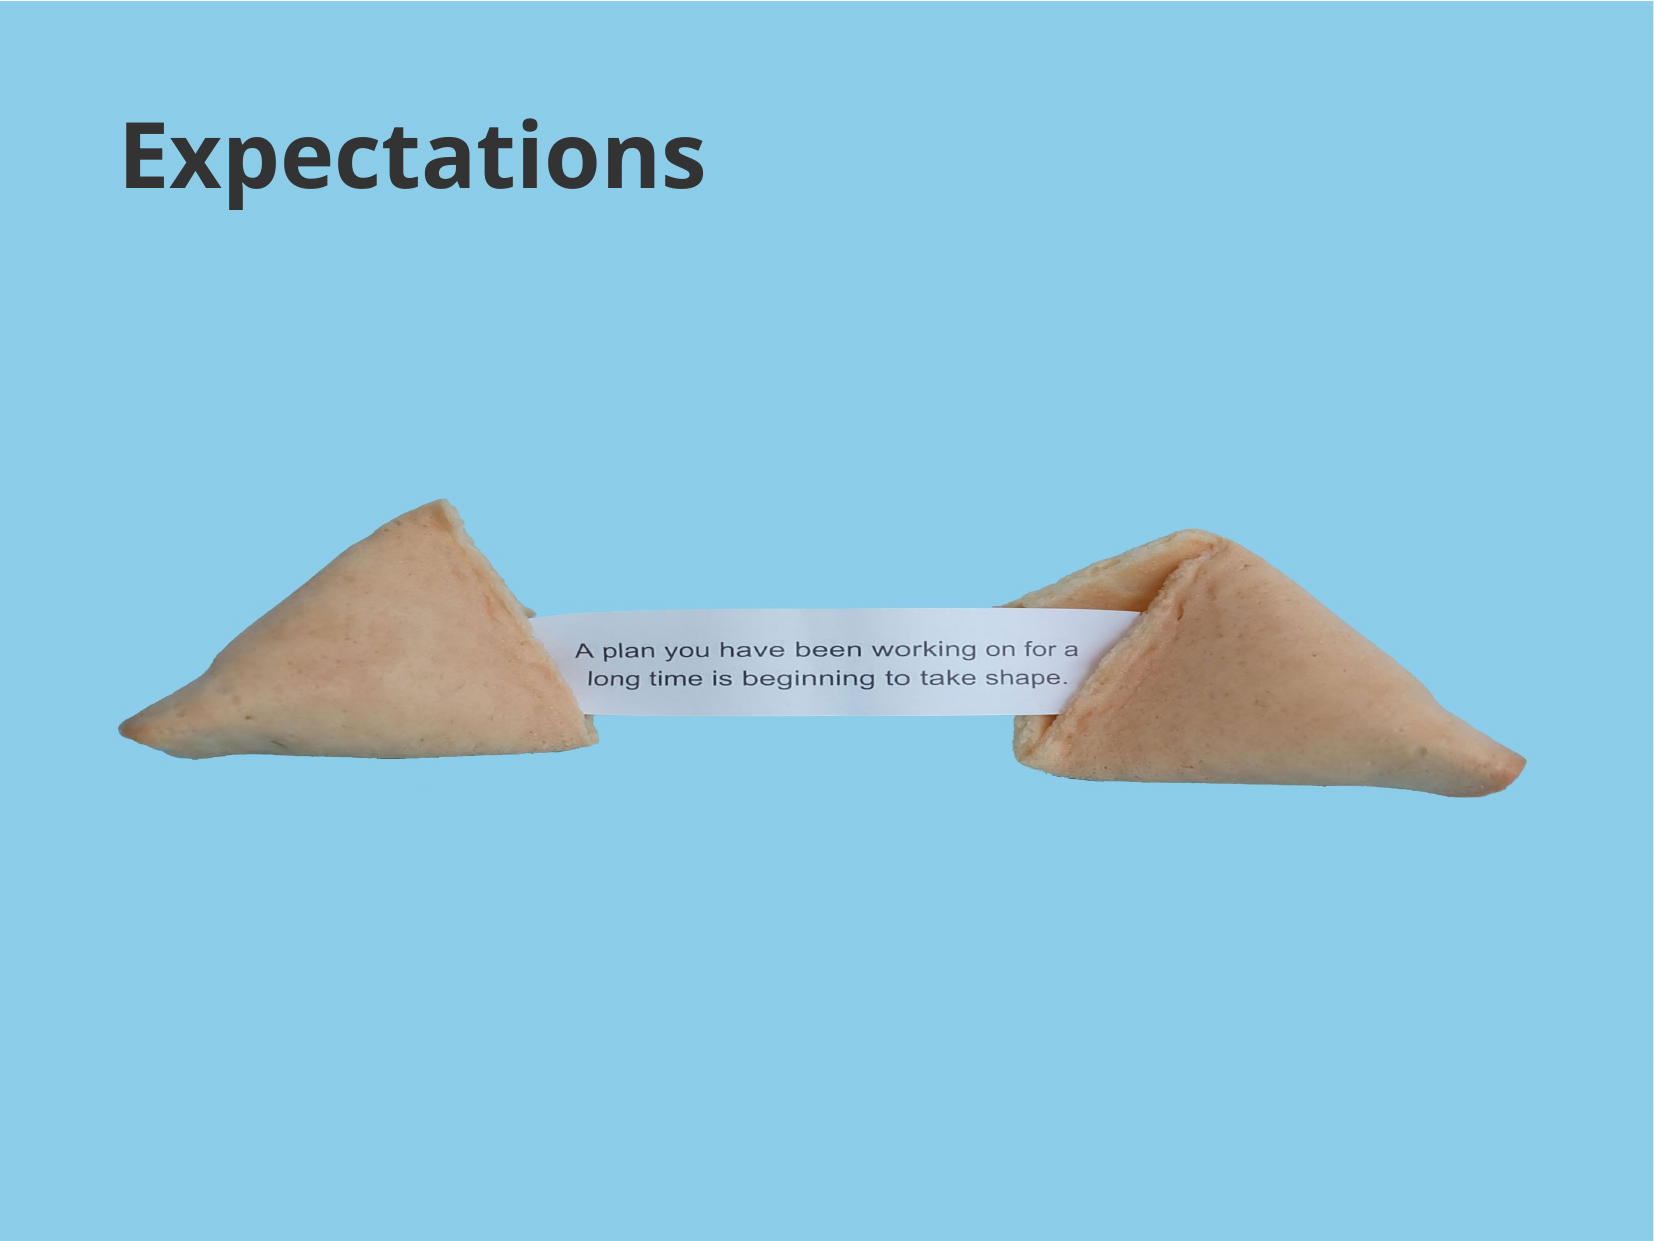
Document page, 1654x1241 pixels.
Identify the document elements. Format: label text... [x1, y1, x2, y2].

picture [0, 1, 1654, 1241]
title Expectations [118, 49, 1571, 257]
